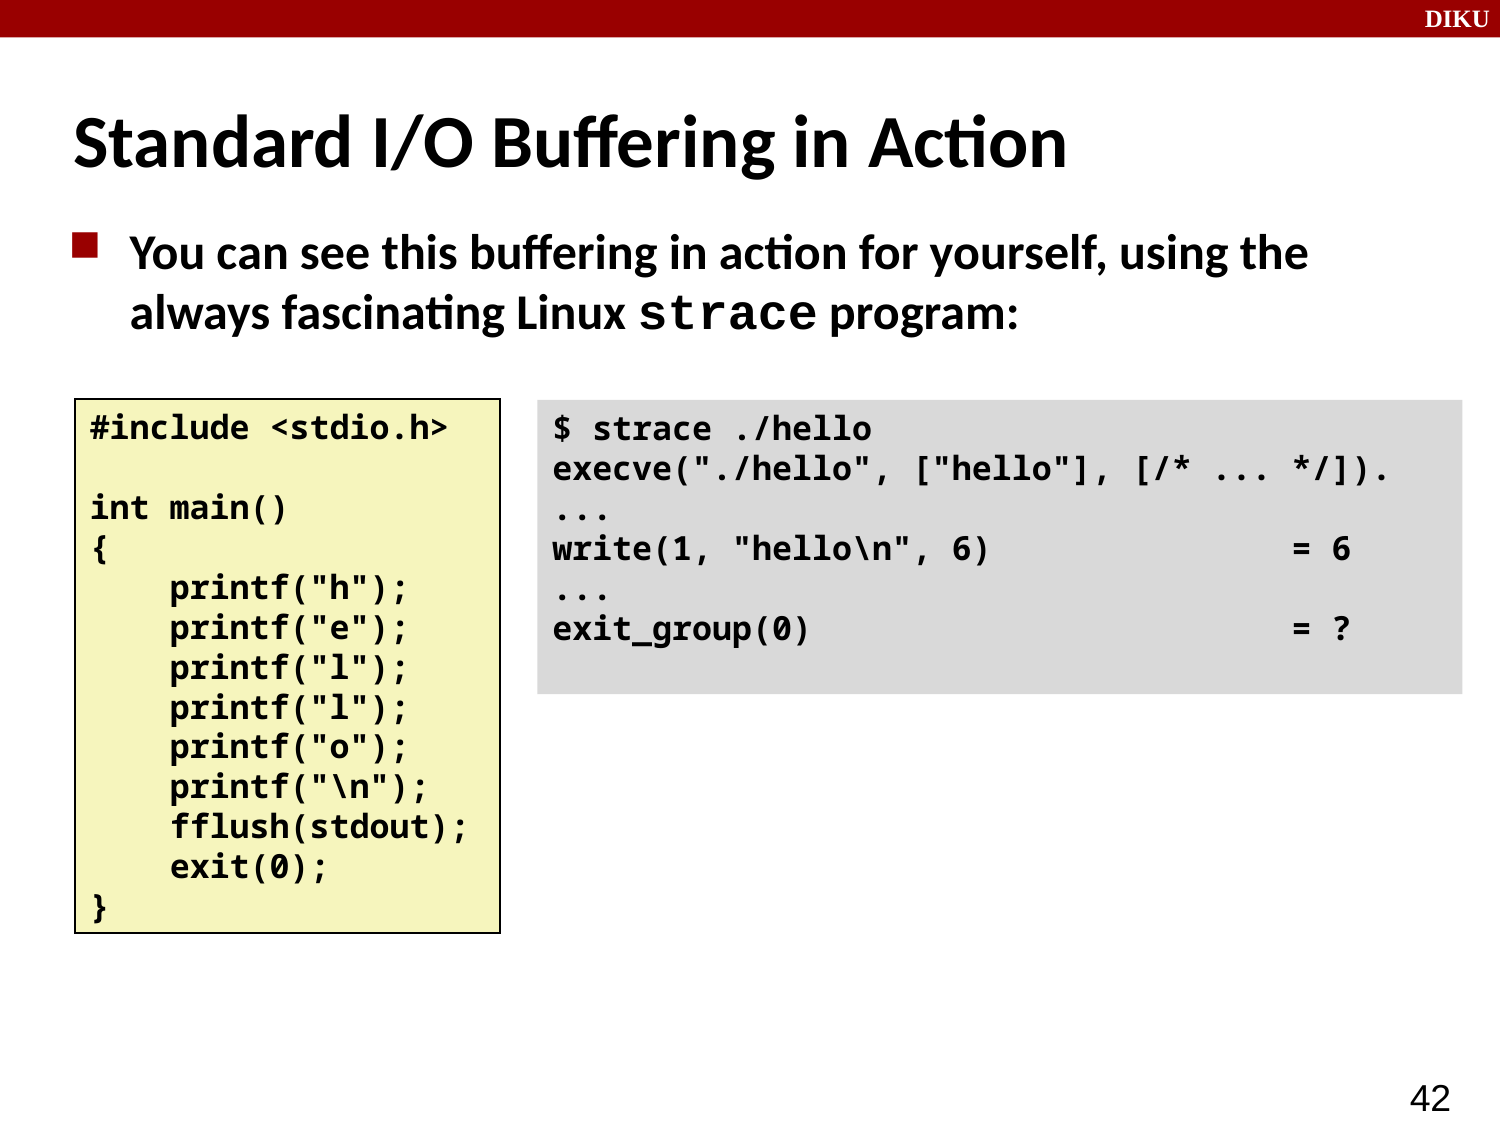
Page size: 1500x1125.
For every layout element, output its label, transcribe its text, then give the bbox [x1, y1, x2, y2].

text_box Standard I/O Buffering in Action [58, 74, 1304, 200]
text_box You can see this buffering in action for yourself, using the always fascinating Linux strace program: [58, 212, 1354, 1028]
text_box $ strace ./hello execve("./hello", ["hello"], [/* ... */]). ... write(1, "hello\n", 6) = 6 ... exit_group(0) = ? [537, 399, 1463, 695]
text_box #include <stdio.h> int main() { printf("h"); printf("e"); printf("l"); printf("l"); printf("o"); printf("\n"); fflush(stdout); exit(0); } [74, 398, 500, 933]
